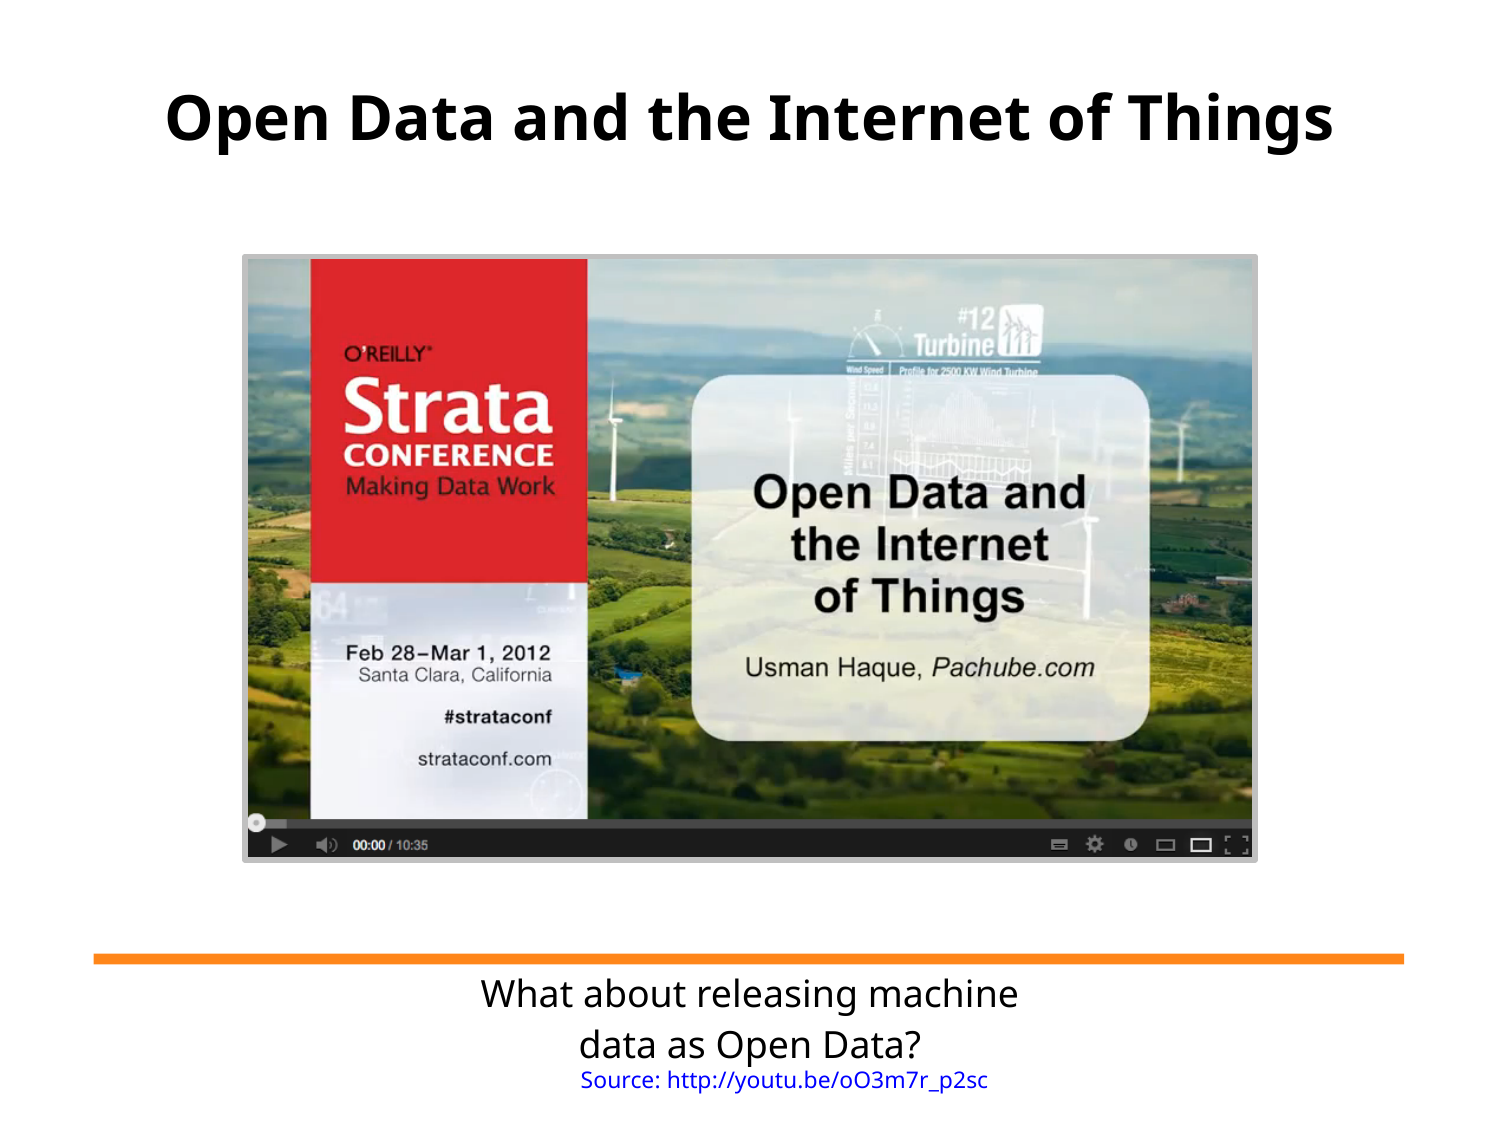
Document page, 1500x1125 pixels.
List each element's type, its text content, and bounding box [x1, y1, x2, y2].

title Open Data and the Internet of Things [75, 44, 1426, 188]
text_box Source: http://youtu.be/oO3m7r_p2sc [565, 1056, 935, 1098]
text_box What about releasing machine data as Open Data? [424, 960, 1076, 1064]
picture [0, 0, 1500, 1125]
